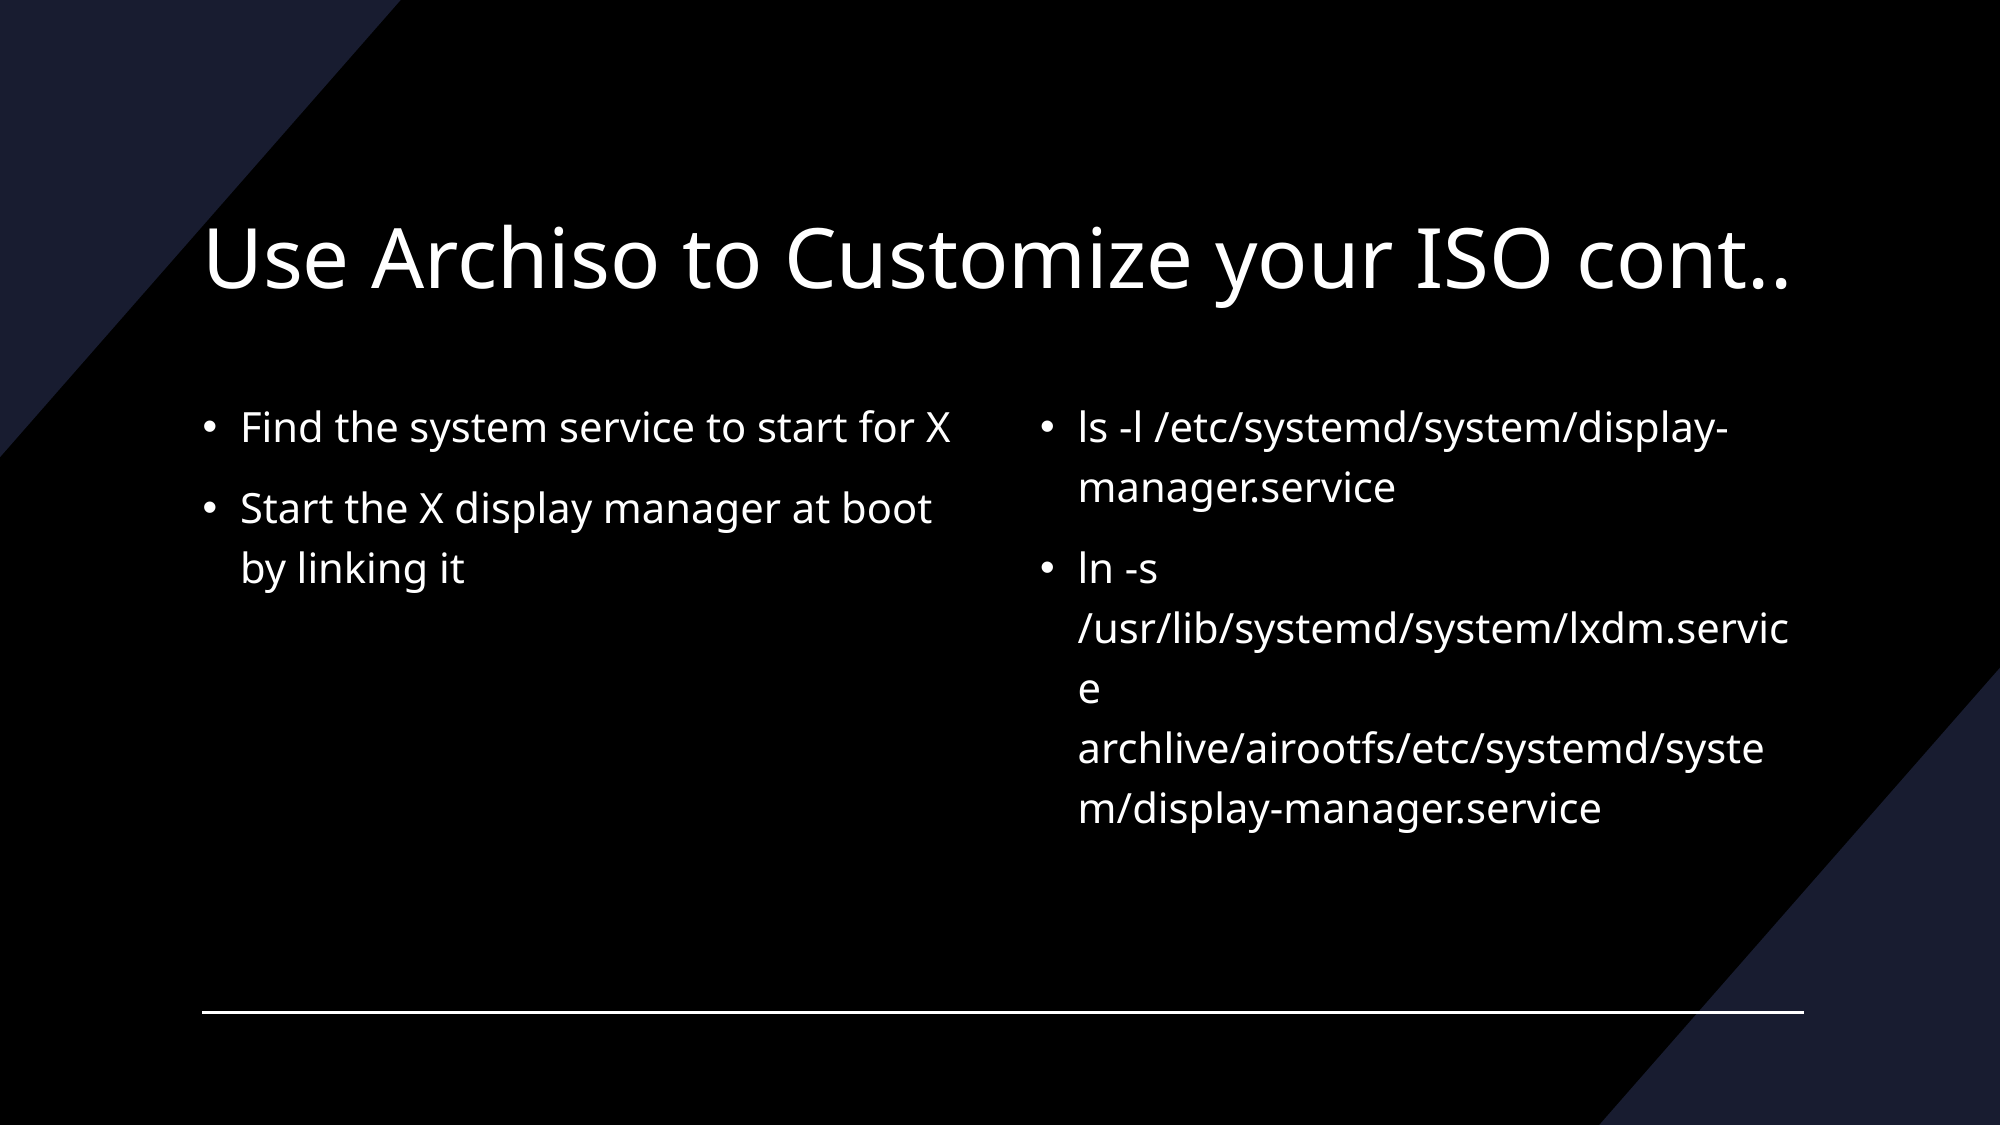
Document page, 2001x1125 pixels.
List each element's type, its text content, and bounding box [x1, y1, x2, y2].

list Find the system service to start for X Start the X display manager at boot by linking it [187, 383, 975, 967]
list ls -l /etc/systemd/system/display-manager.service ln -s /usr/lib/systemd/system/lxdm.service archlive/airootfs/etc/systemd/system/display-manager.service [1025, 383, 1813, 967]
title Use Archiso to Customize your ISO cont.. [187, 143, 1813, 367]
